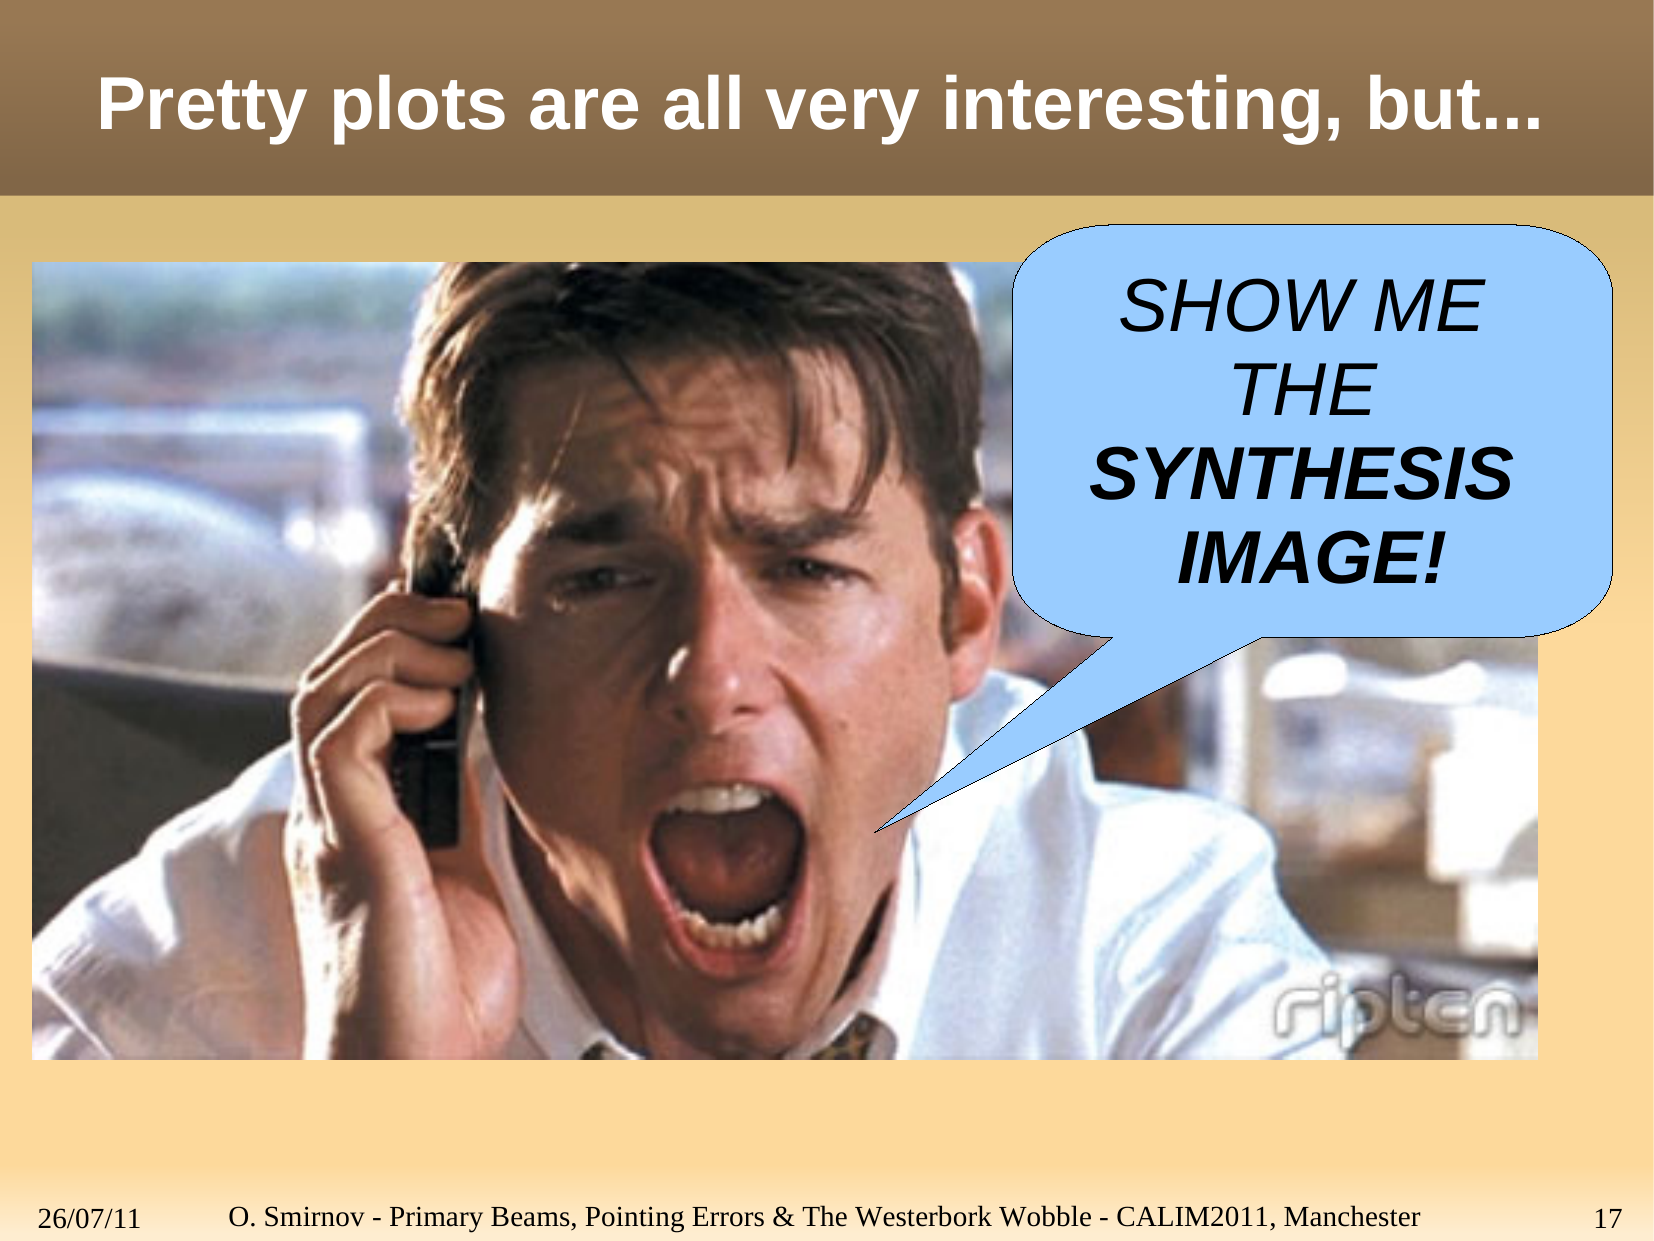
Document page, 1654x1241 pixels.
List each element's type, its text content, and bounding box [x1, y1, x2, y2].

title Pretty plots are all very interesting, but... [76, 7, 1565, 200]
text_box SHOW ME THE SYNTHESIS IMAGE! [874, 224, 1613, 833]
picture [0, 0, 1654, 1241]
